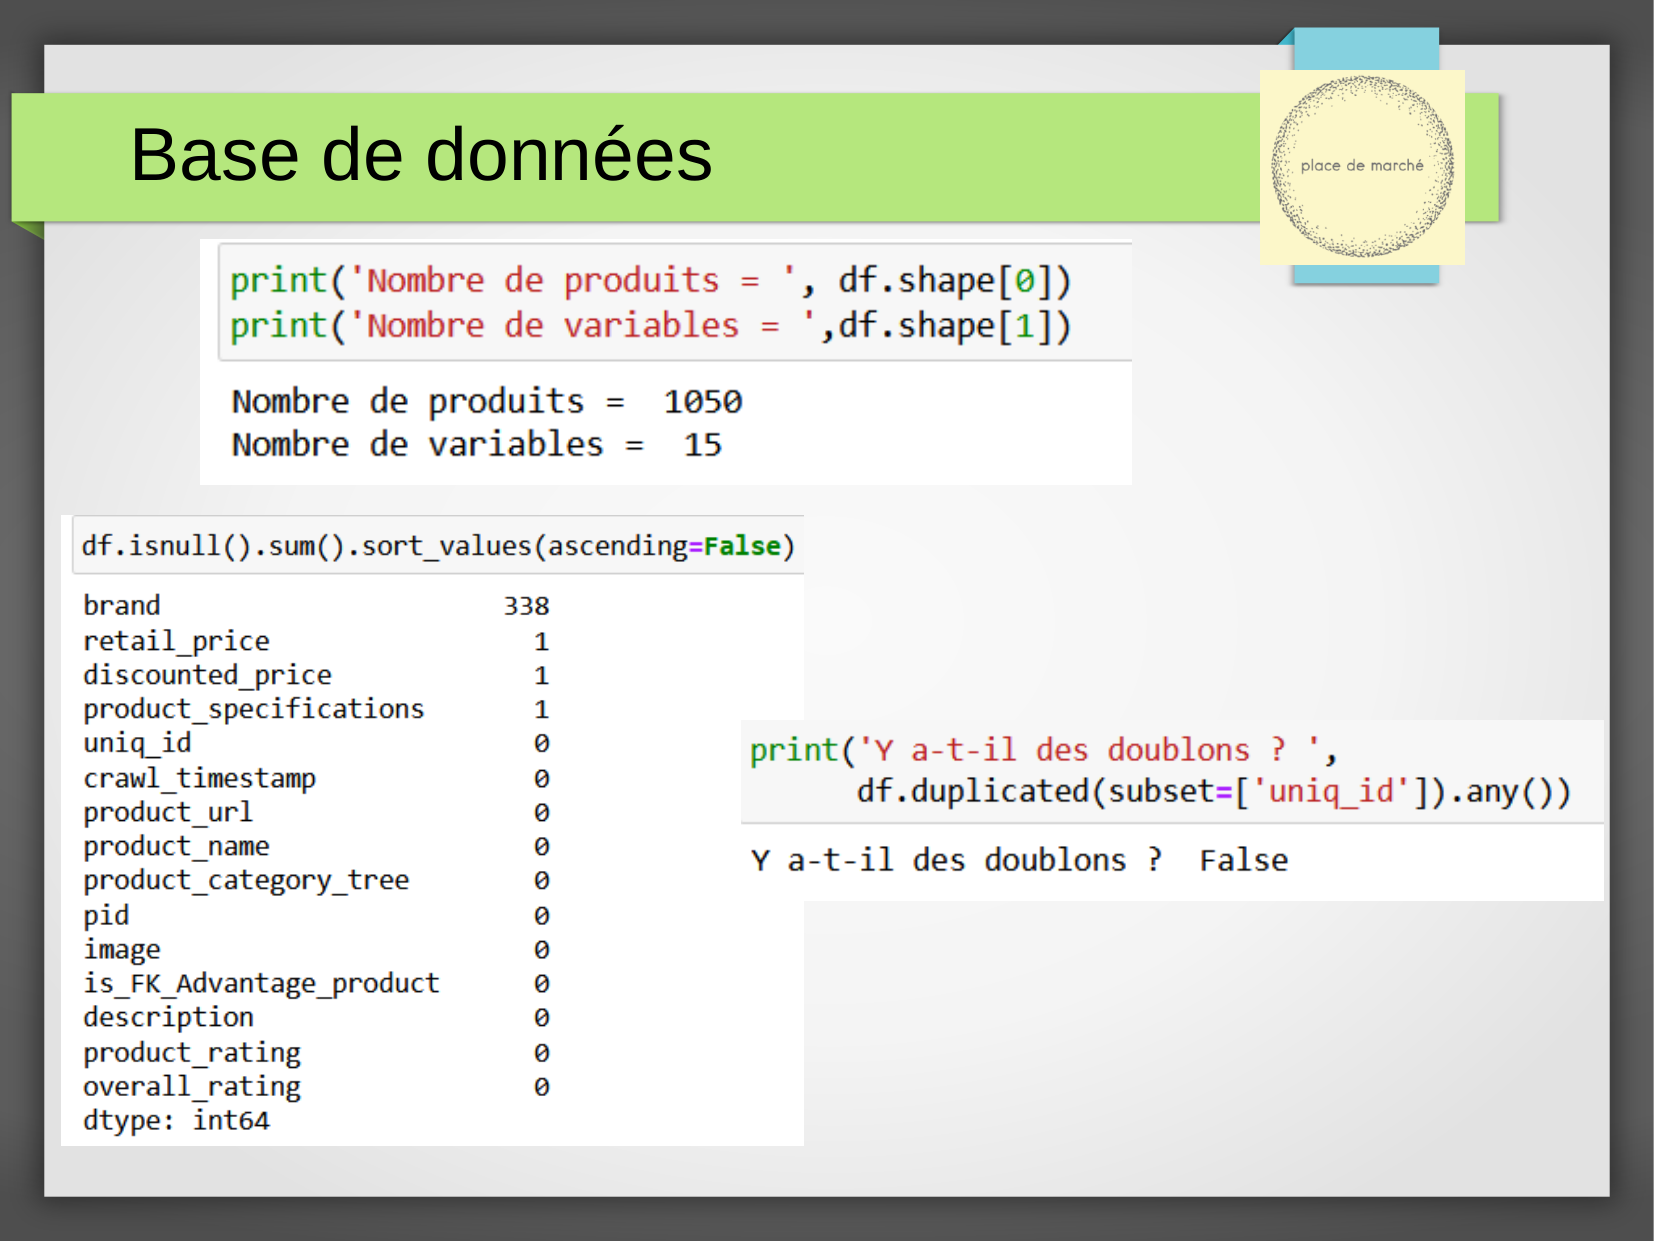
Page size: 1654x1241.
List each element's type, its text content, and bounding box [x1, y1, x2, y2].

title Base de données [129, 95, 1260, 214]
picture [0, 0, 1654, 1241]
